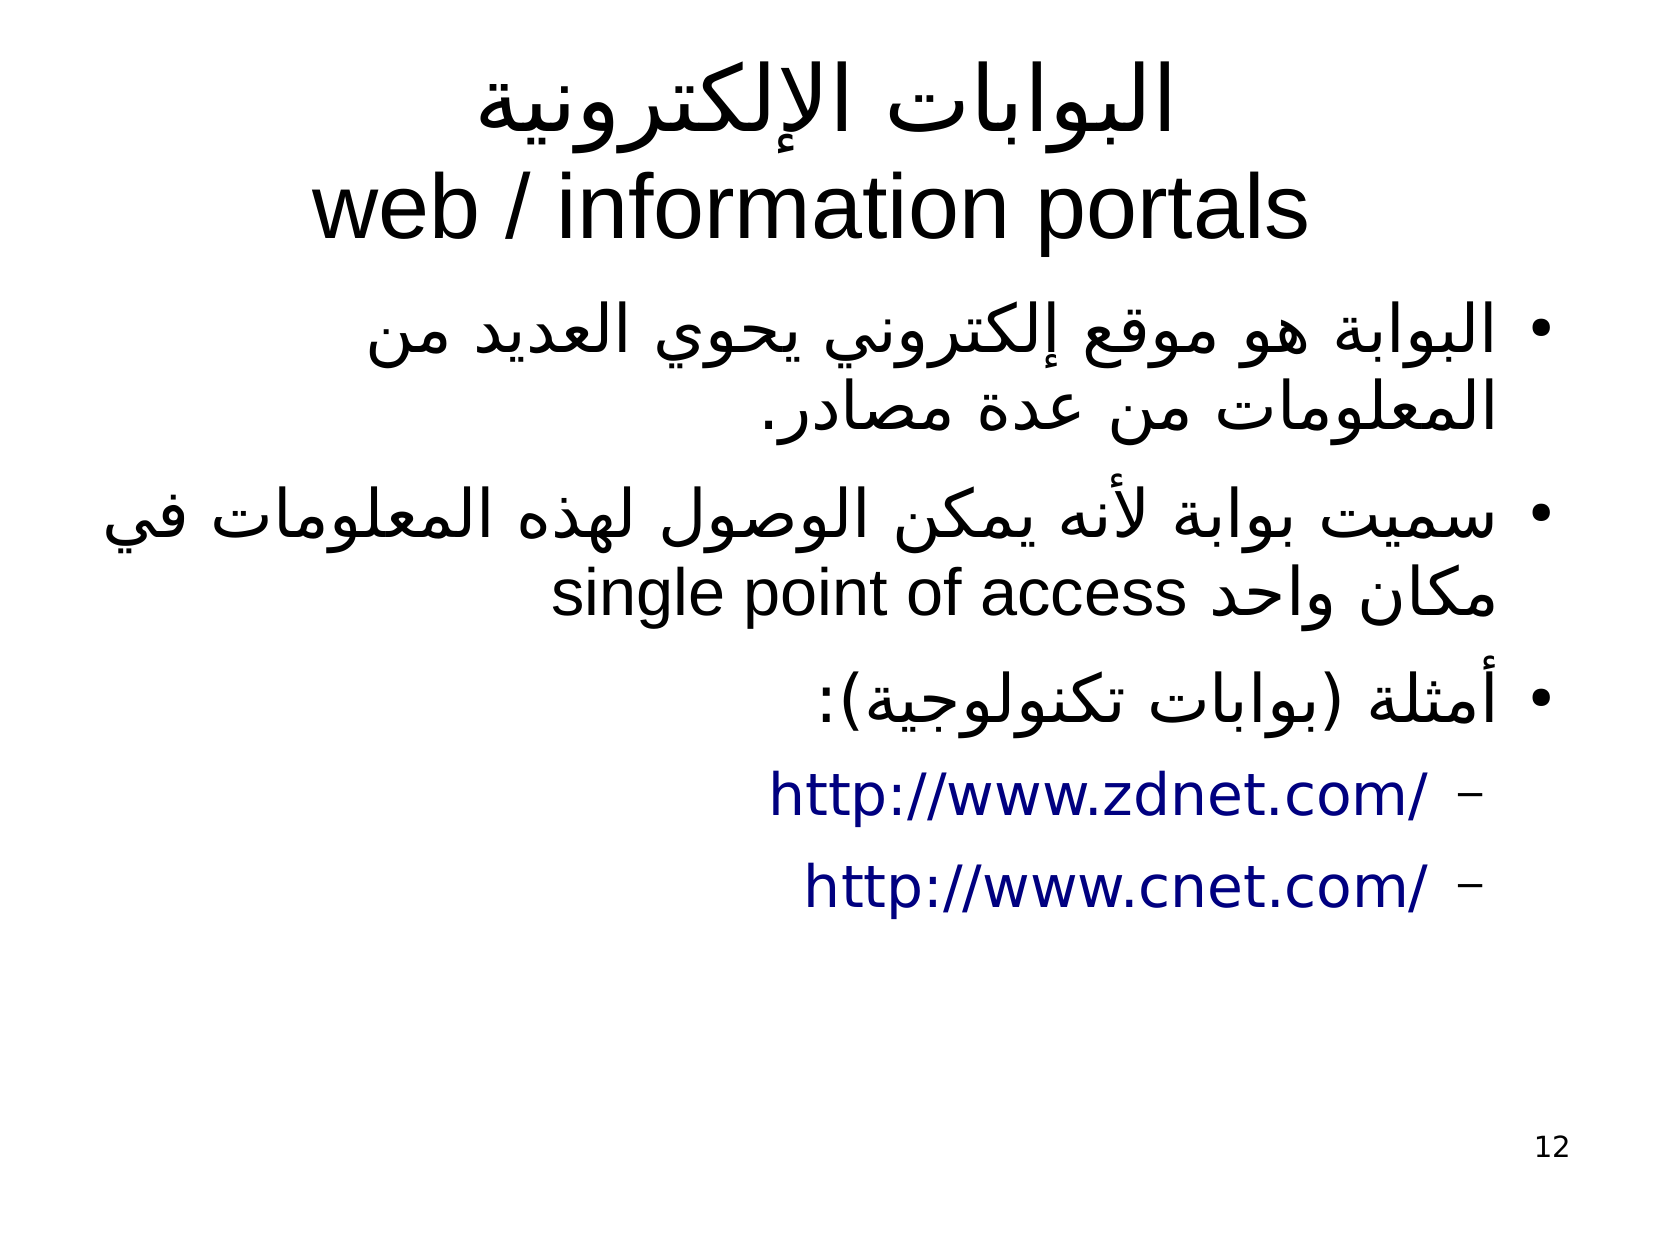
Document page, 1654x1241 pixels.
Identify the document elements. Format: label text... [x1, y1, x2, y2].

title البوابات الإلكترونية web / information portals [82, 41, 1571, 265]
list البوابة هو موقع إلكتروني يحوي العديد من المعلومات من عدة مصادر. سميت بوابة لأنه يمكن الوصول لهذه المعلومات في مكان واحد single point of access أمثلة (بوابات تكنولوجية): http://www.zdnet.com/ http://www.cnet.com/ [82, 290, 1571, 1010]
